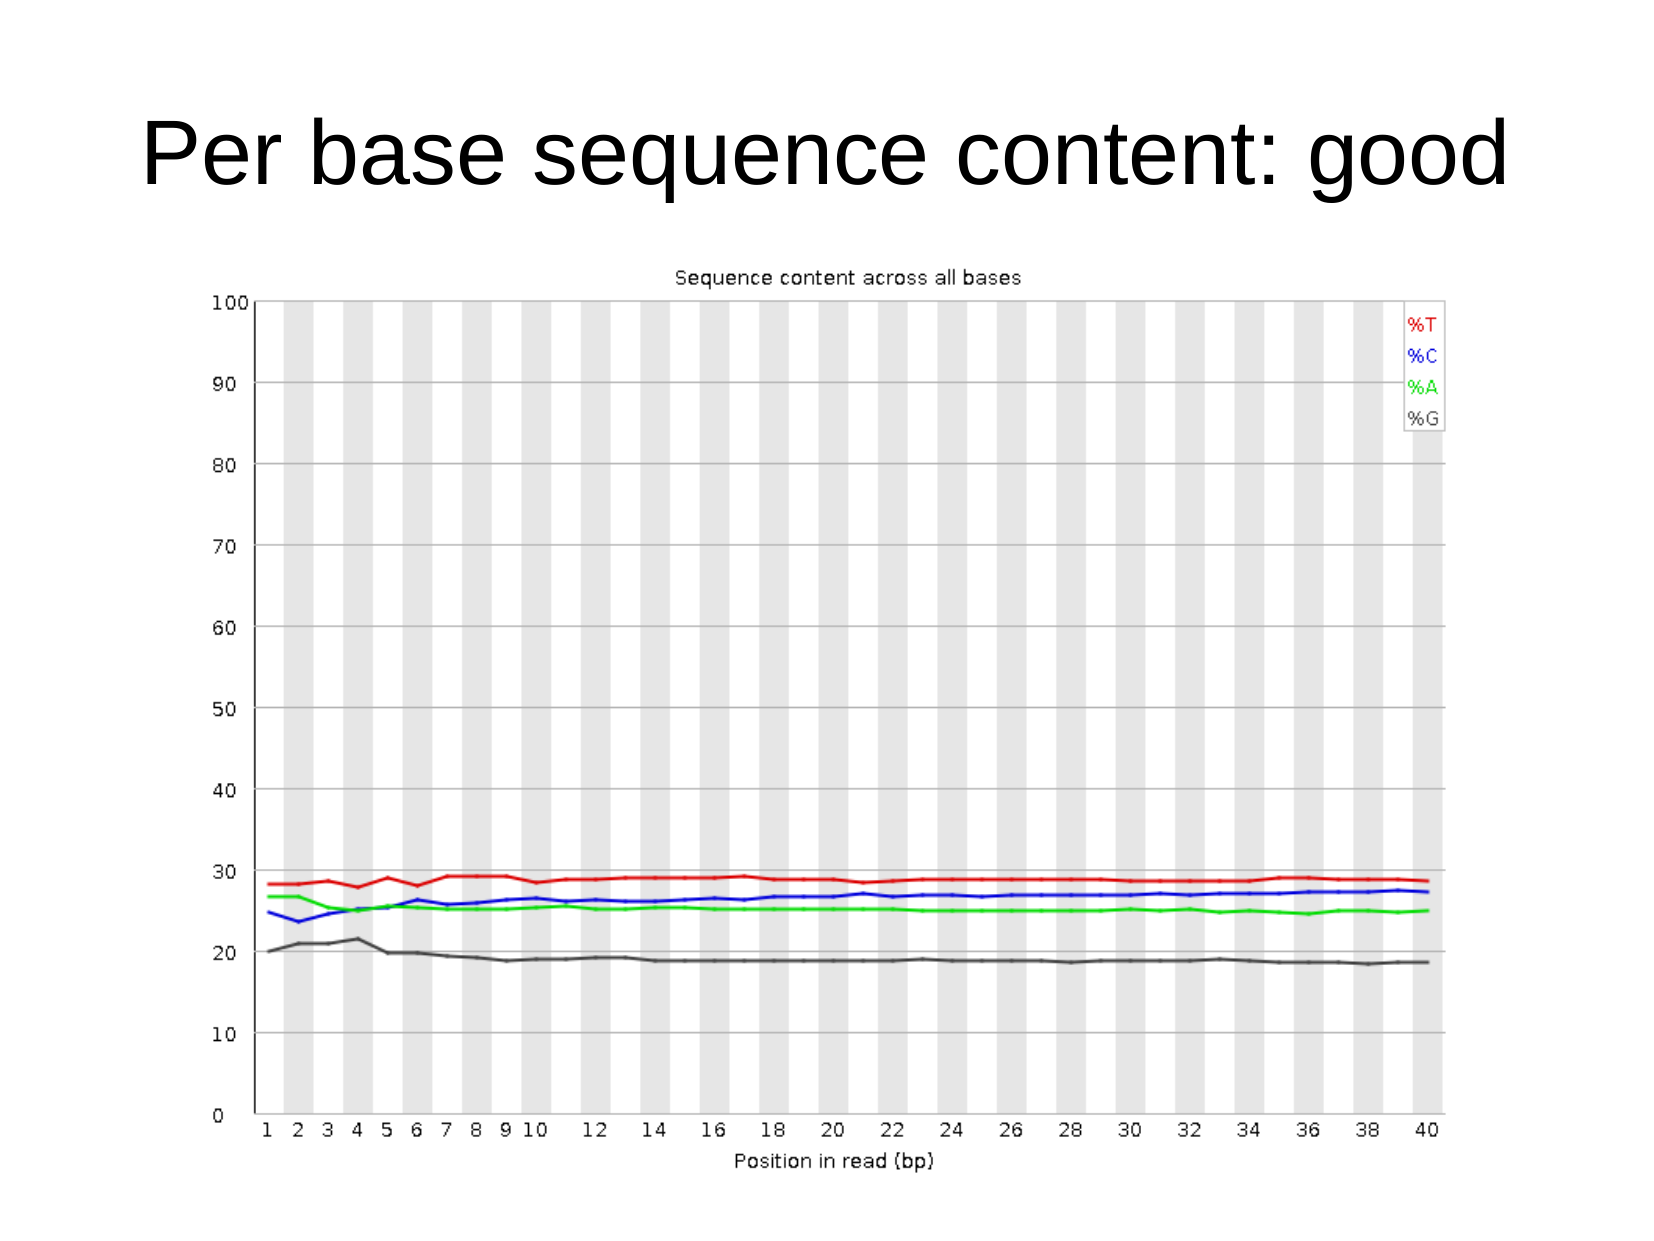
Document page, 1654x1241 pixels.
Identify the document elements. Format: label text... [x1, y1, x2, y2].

picture [209, 238, 1460, 1176]
title Per base sequence content: good [82, 49, 1571, 257]
